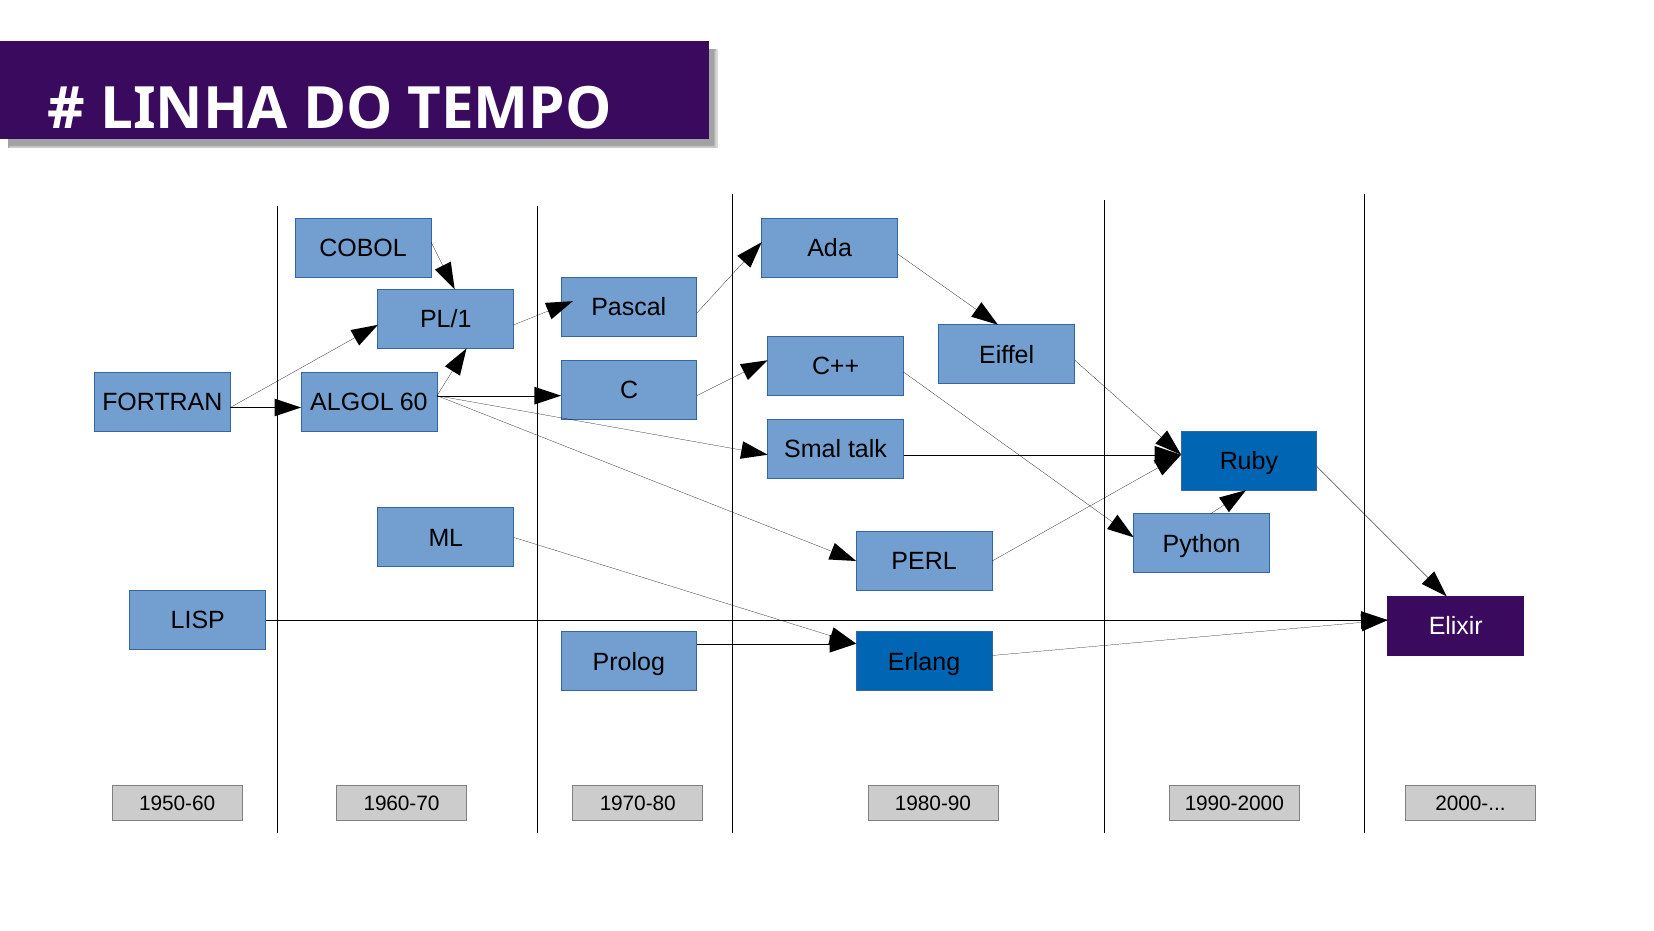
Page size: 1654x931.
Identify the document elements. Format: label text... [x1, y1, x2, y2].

text_box Prolog [561, 631, 697, 691]
text_box Erlang [856, 631, 993, 691]
text_box 1960-70 [336, 785, 467, 821]
text_box Elixir [1387, 596, 1524, 656]
text_box PL/1 [377, 289, 514, 349]
text_box C [561, 360, 697, 420]
text_box Smal talk [767, 419, 904, 479]
text_box 1970-80 [572, 785, 703, 821]
text_box ALGOL 60 [301, 372, 438, 432]
text_box 1980-90 [868, 785, 999, 821]
text_box 1950-60 [112, 785, 243, 821]
text_box C++ [767, 336, 904, 396]
text_box Ada [761, 218, 898, 278]
text_box COBOL [295, 218, 432, 278]
text_box FORTRAN [94, 372, 231, 432]
text_box 1990-2000 [1169, 785, 1300, 821]
text_box Eiffel [938, 324, 1075, 384]
text_box 2000-... [1405, 785, 1536, 821]
text_box Pascal [561, 277, 697, 337]
text_box LISP [129, 590, 266, 650]
text_box PERL [856, 531, 993, 591]
text_box Python [1133, 513, 1270, 573]
text_box Ruby [1181, 431, 1317, 491]
text_box # LINHA DO TEMPO [32, 59, 638, 138]
text_box ML [377, 507, 514, 567]
text_box [0, 41, 709, 139]
